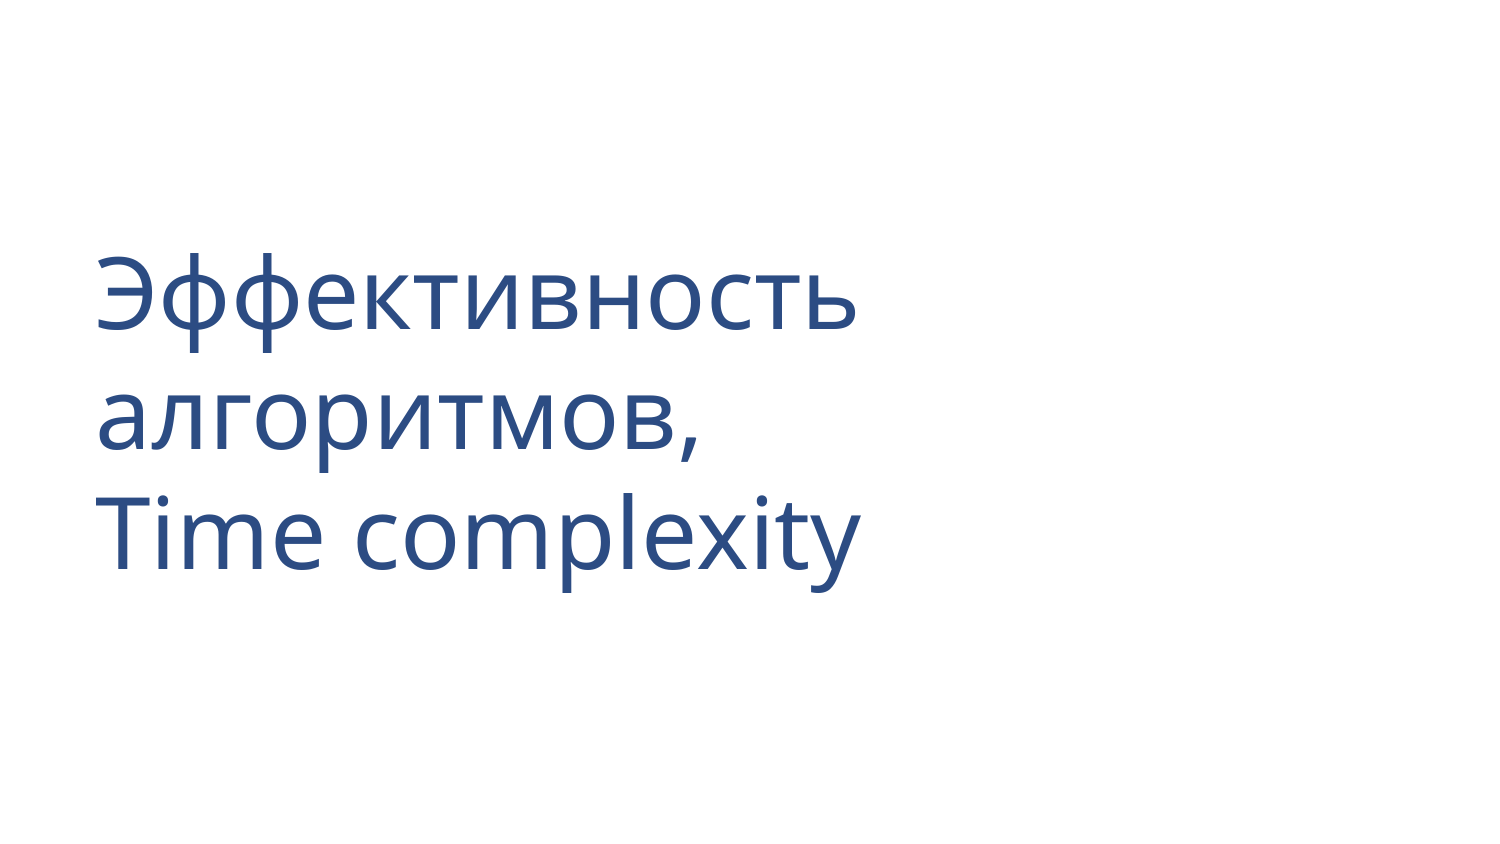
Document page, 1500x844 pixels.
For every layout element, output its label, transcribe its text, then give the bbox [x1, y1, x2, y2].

title Эффективность алгоритмов, Time complexity [80, 73, 1125, 745]
